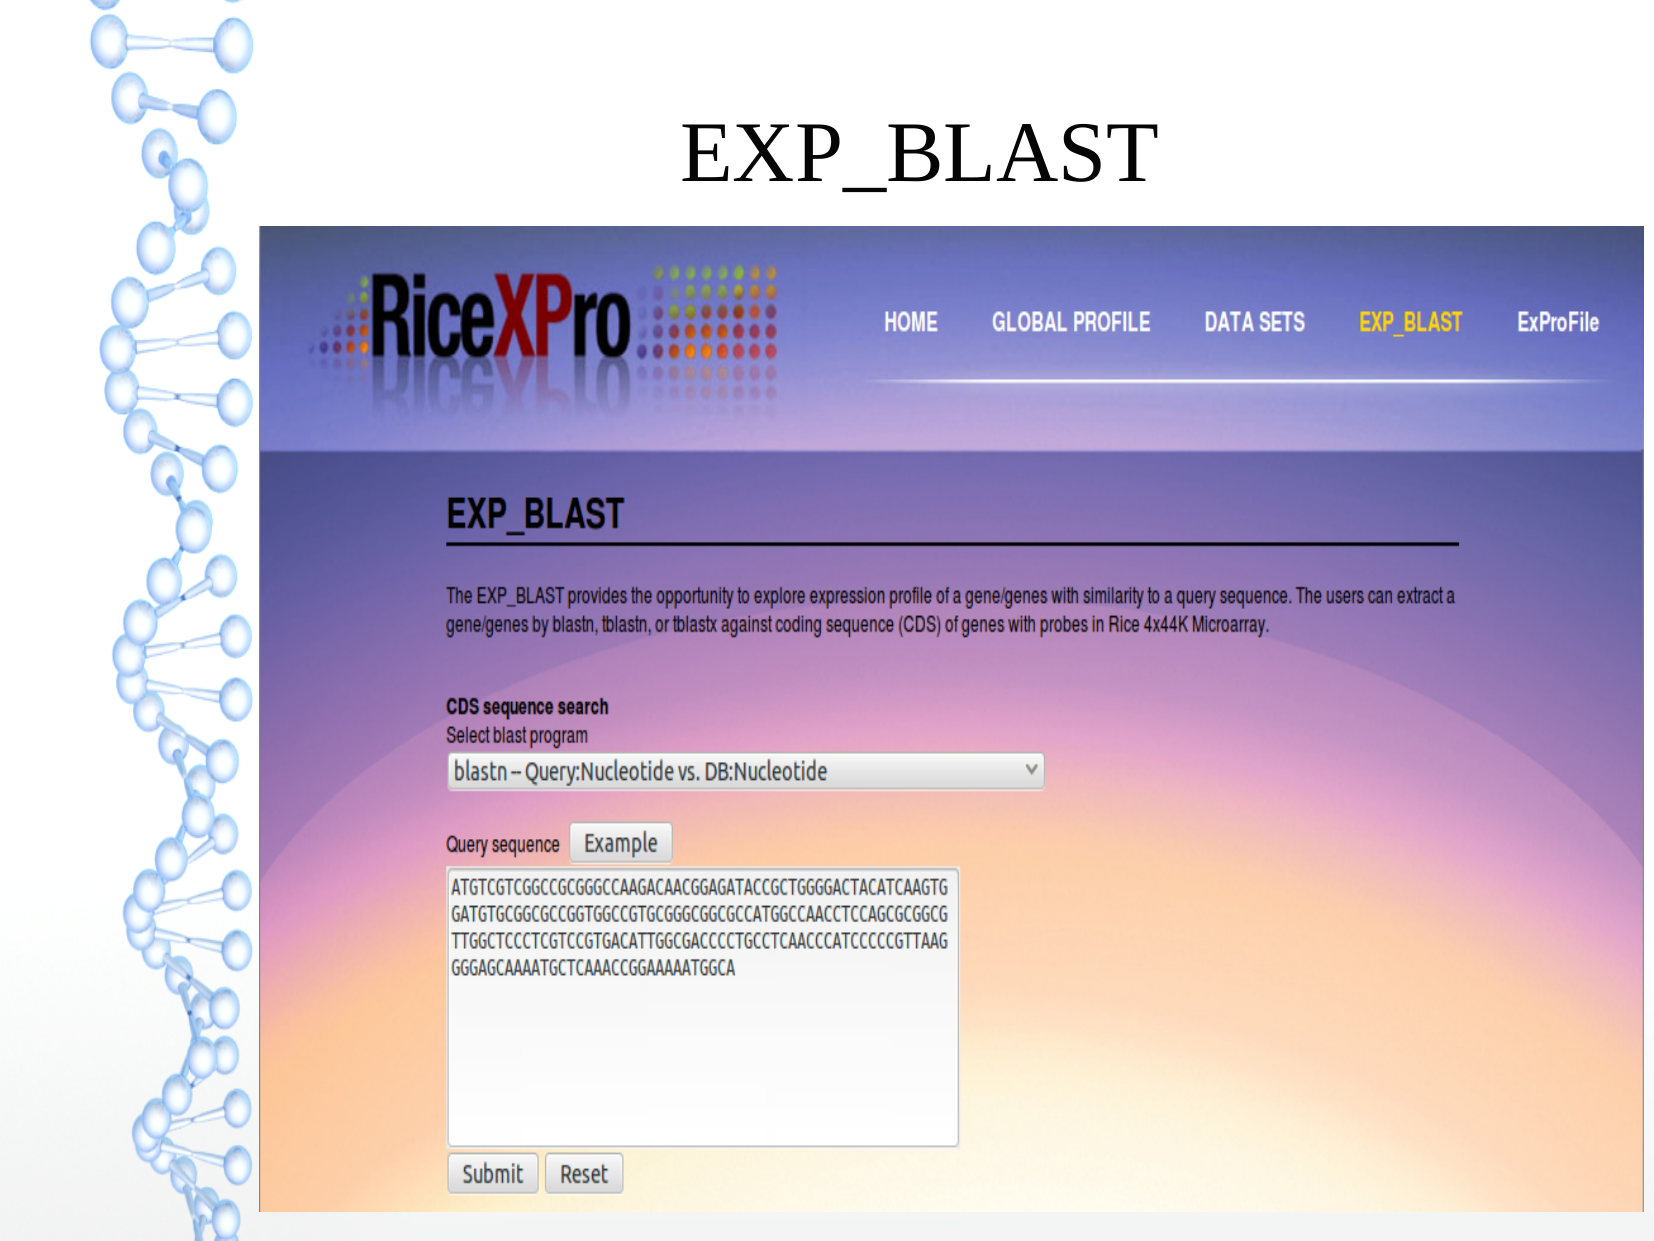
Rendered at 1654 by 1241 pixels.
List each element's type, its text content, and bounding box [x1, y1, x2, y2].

title EXP_BLAST [269, 49, 1571, 226]
picture [0, 0, 1654, 1241]
